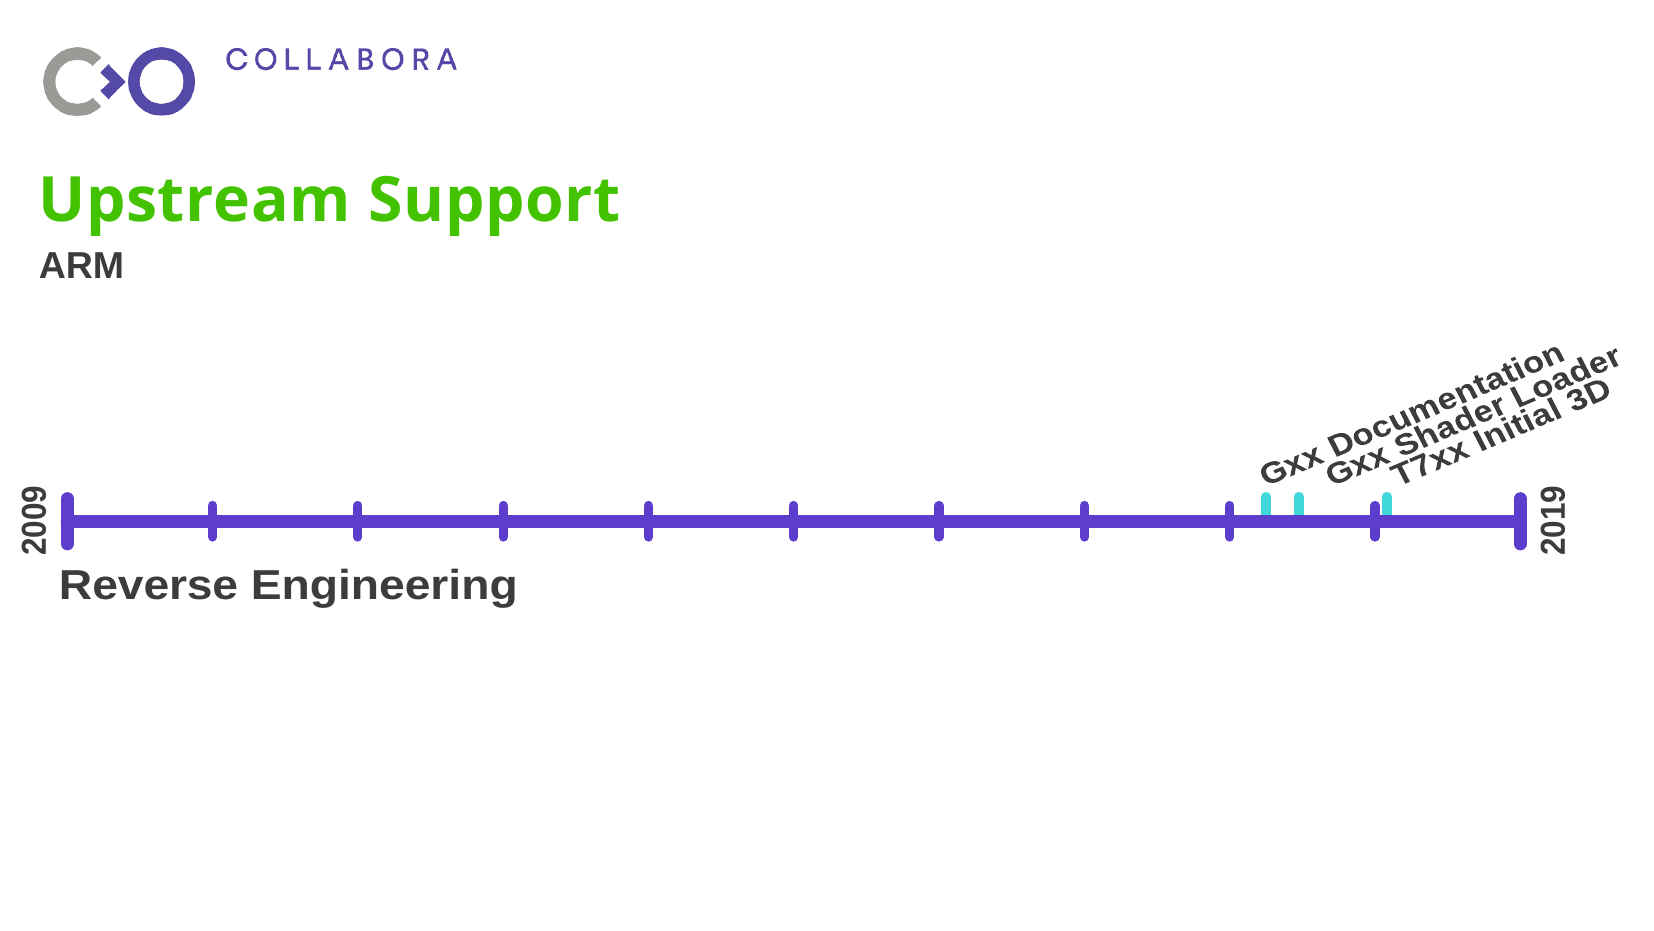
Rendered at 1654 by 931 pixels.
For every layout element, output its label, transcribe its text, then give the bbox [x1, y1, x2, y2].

title Upstream Support [38, 159, 1614, 216]
picture [0, 295, 1654, 635]
picture [43, 47, 457, 116]
text_box ARM [39, 240, 1612, 290]
